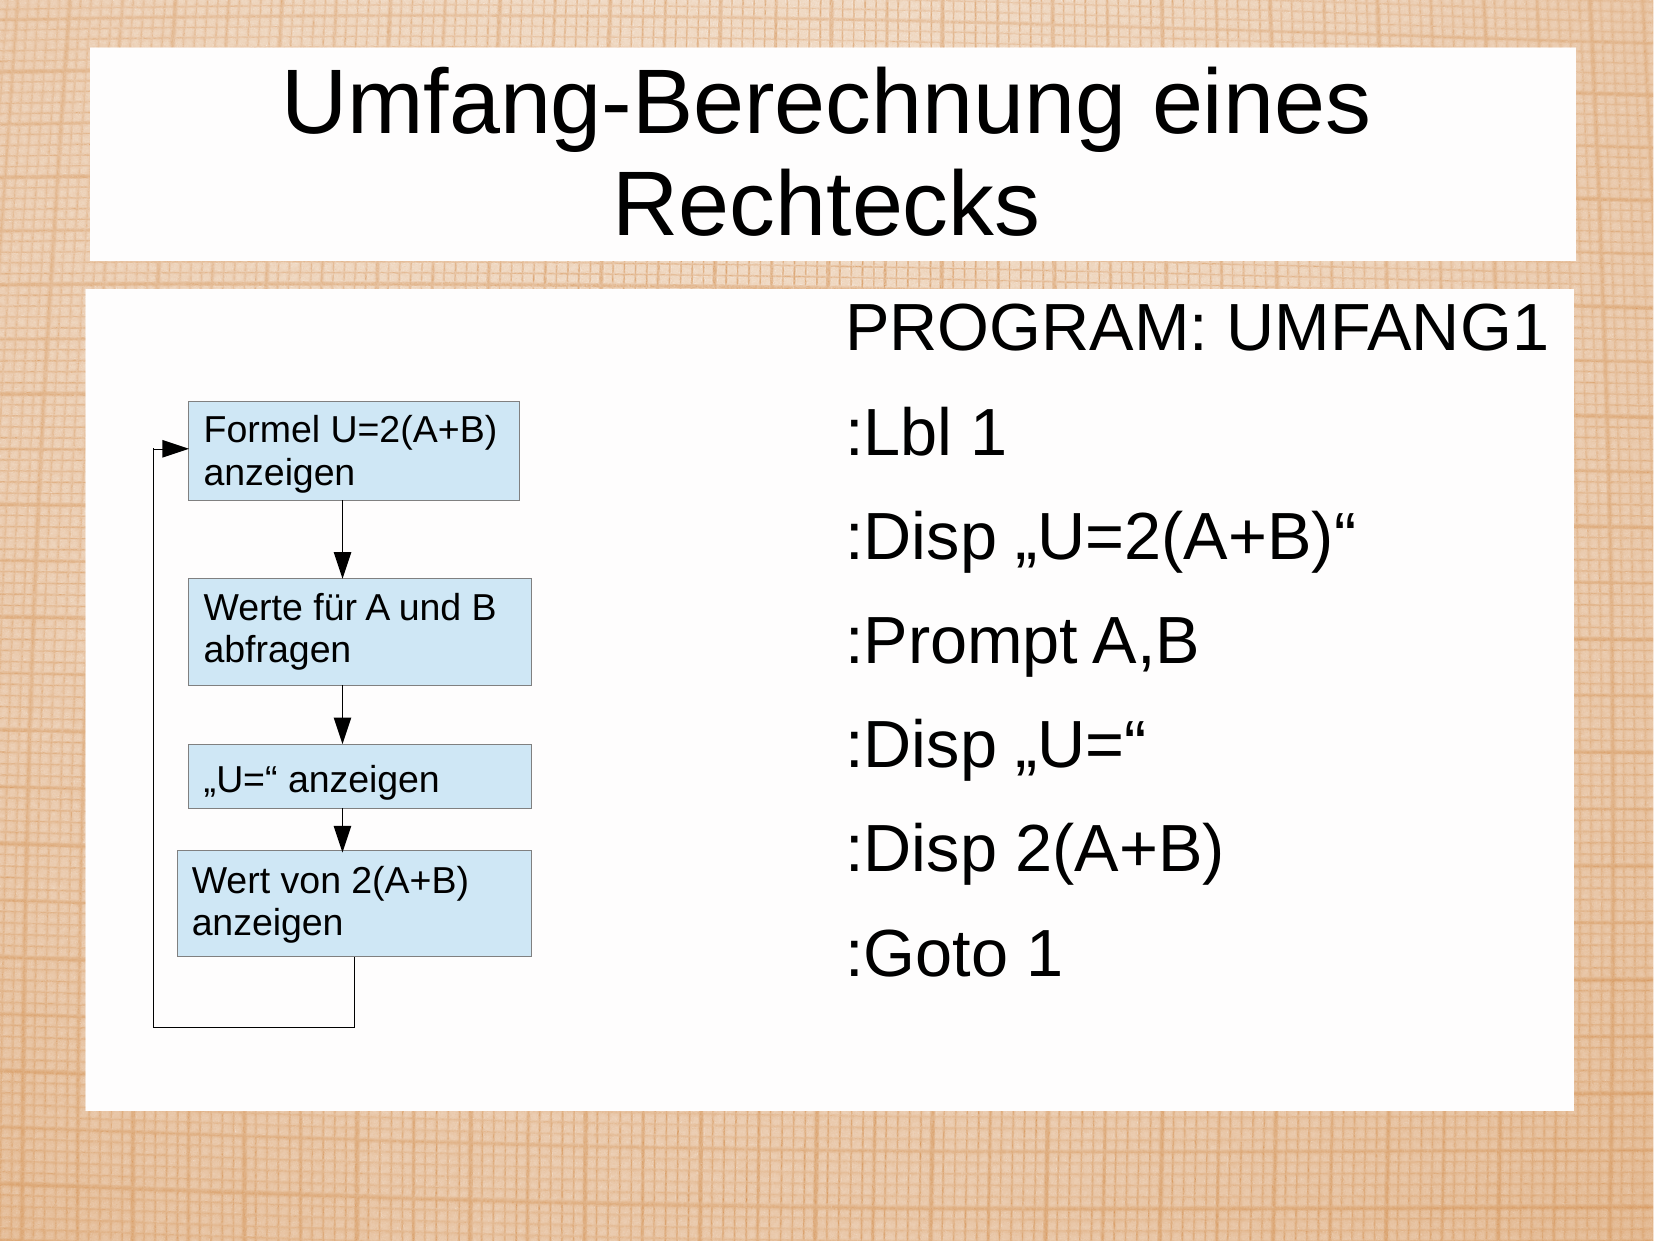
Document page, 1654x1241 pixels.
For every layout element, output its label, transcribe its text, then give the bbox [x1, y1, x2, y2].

text_box [188, 678, 532, 686]
picture [0, 0, 1654, 1241]
text_box [188, 744, 532, 809]
text_box Werte für A und B abfragen [188, 578, 532, 678]
title Umfang-Berechnung eines Rechtecks [82, 49, 1571, 257]
text_box Formel U=2(A+B) anzeigen [188, 401, 532, 501]
text_box [177, 952, 532, 957]
text_box Wert von 2(A+B) anzeigen [177, 852, 532, 952]
text_box „U=“ anzeigen [188, 751, 520, 809]
list PROGRAM: UMFANG1 :Lbl 1 :Disp „U=2(A+B)“ :Prompt A,B :Disp „U=“ :Disp 2(A+B) :Goto 1 [845, 290, 1572, 1109]
